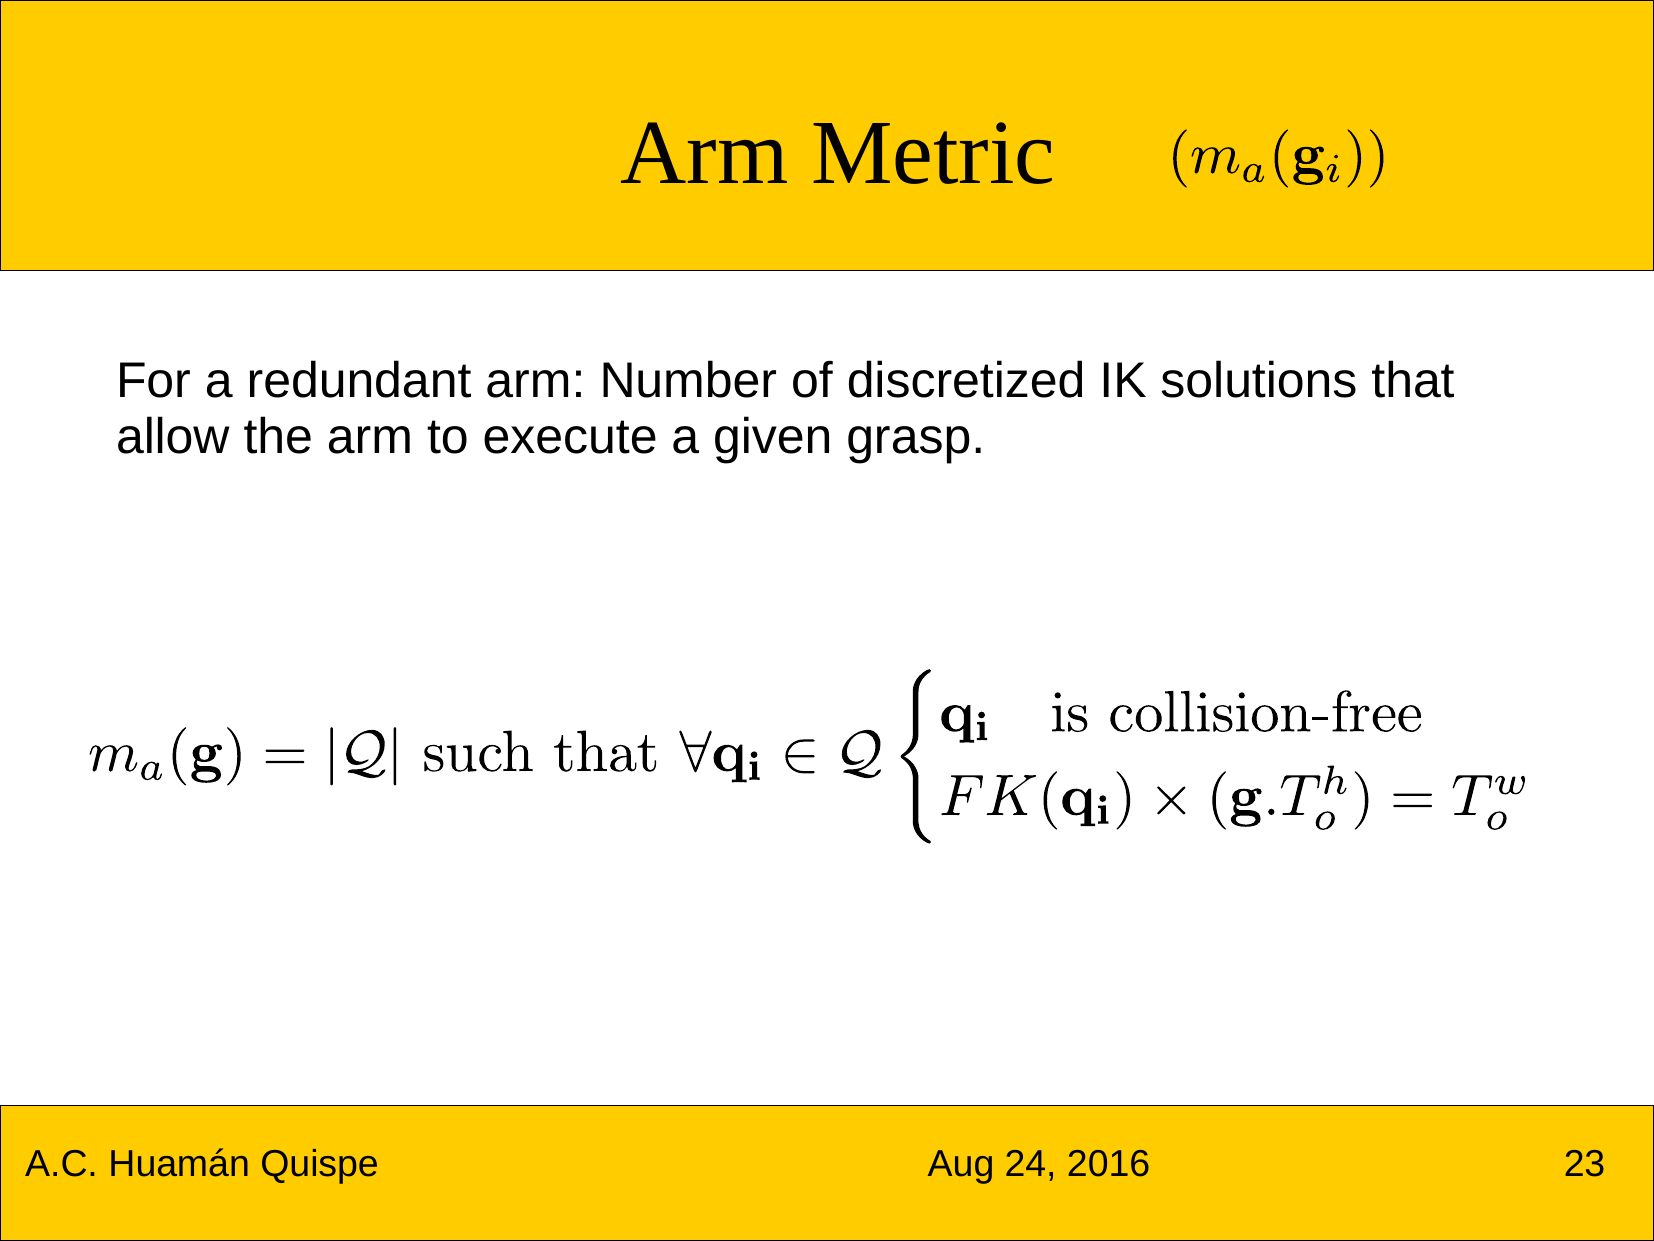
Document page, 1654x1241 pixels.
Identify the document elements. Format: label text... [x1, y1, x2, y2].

text_box For a redundant arm: Number of discretized IK solutions that allow the arm to execute a given grasp. [101, 345, 1486, 472]
text_box [87, 669, 1528, 844]
title Arm Metric [82, 49, 1571, 257]
text_box [1167, 129, 1390, 188]
